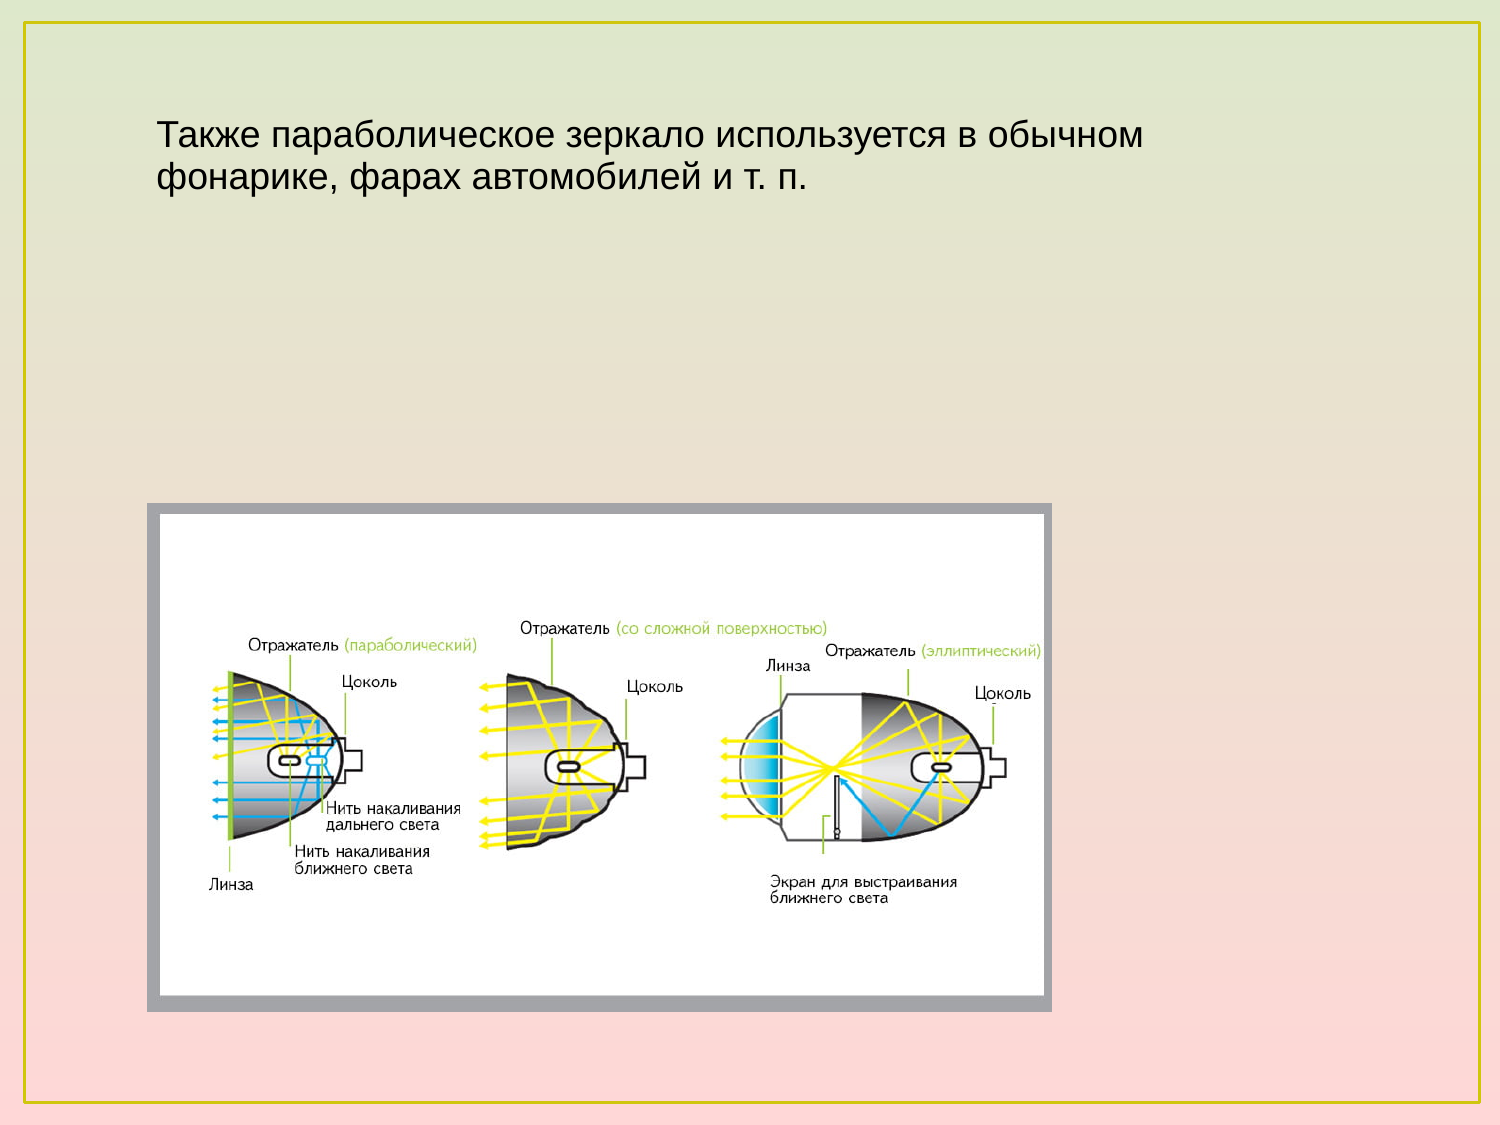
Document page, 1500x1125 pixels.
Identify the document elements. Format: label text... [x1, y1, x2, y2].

picture [147, 503, 1052, 1012]
text_box Также параболическое зеркало используется в обычном фонарике, фарах автомобилей и т. п. [141, 106, 1335, 206]
